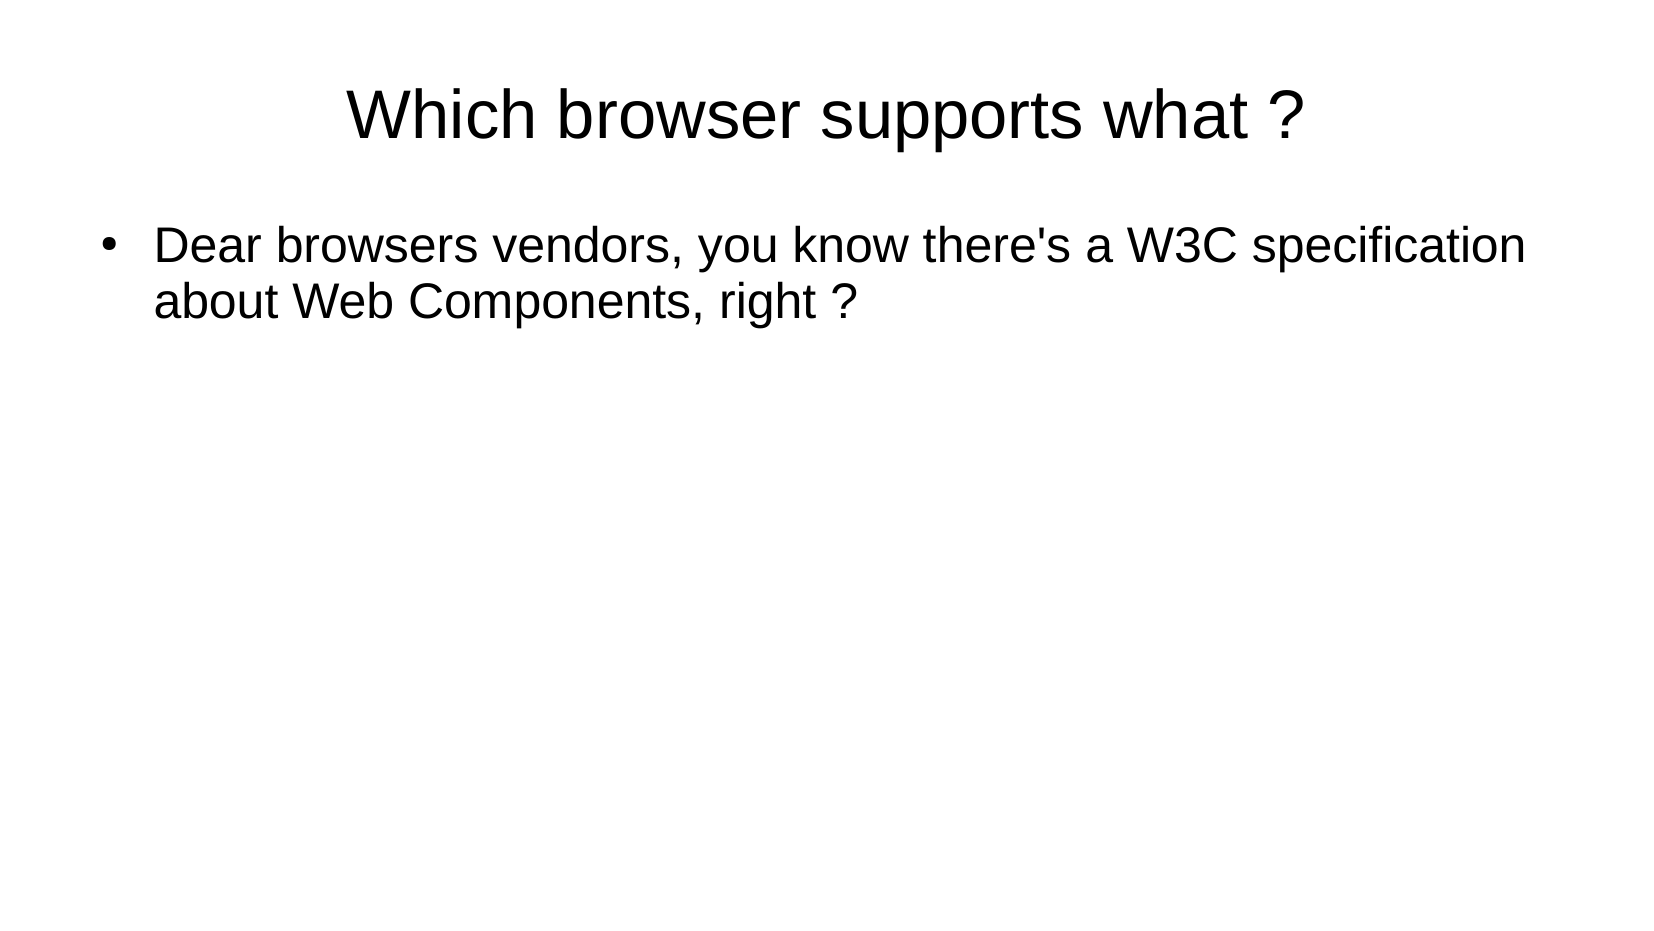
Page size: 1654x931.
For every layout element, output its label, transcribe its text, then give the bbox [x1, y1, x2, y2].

list Dear browsers vendors, you know there's a W3C specification about Web Components, right ? [82, 217, 1571, 758]
title Which browser supports what ? [82, 37, 1571, 193]
